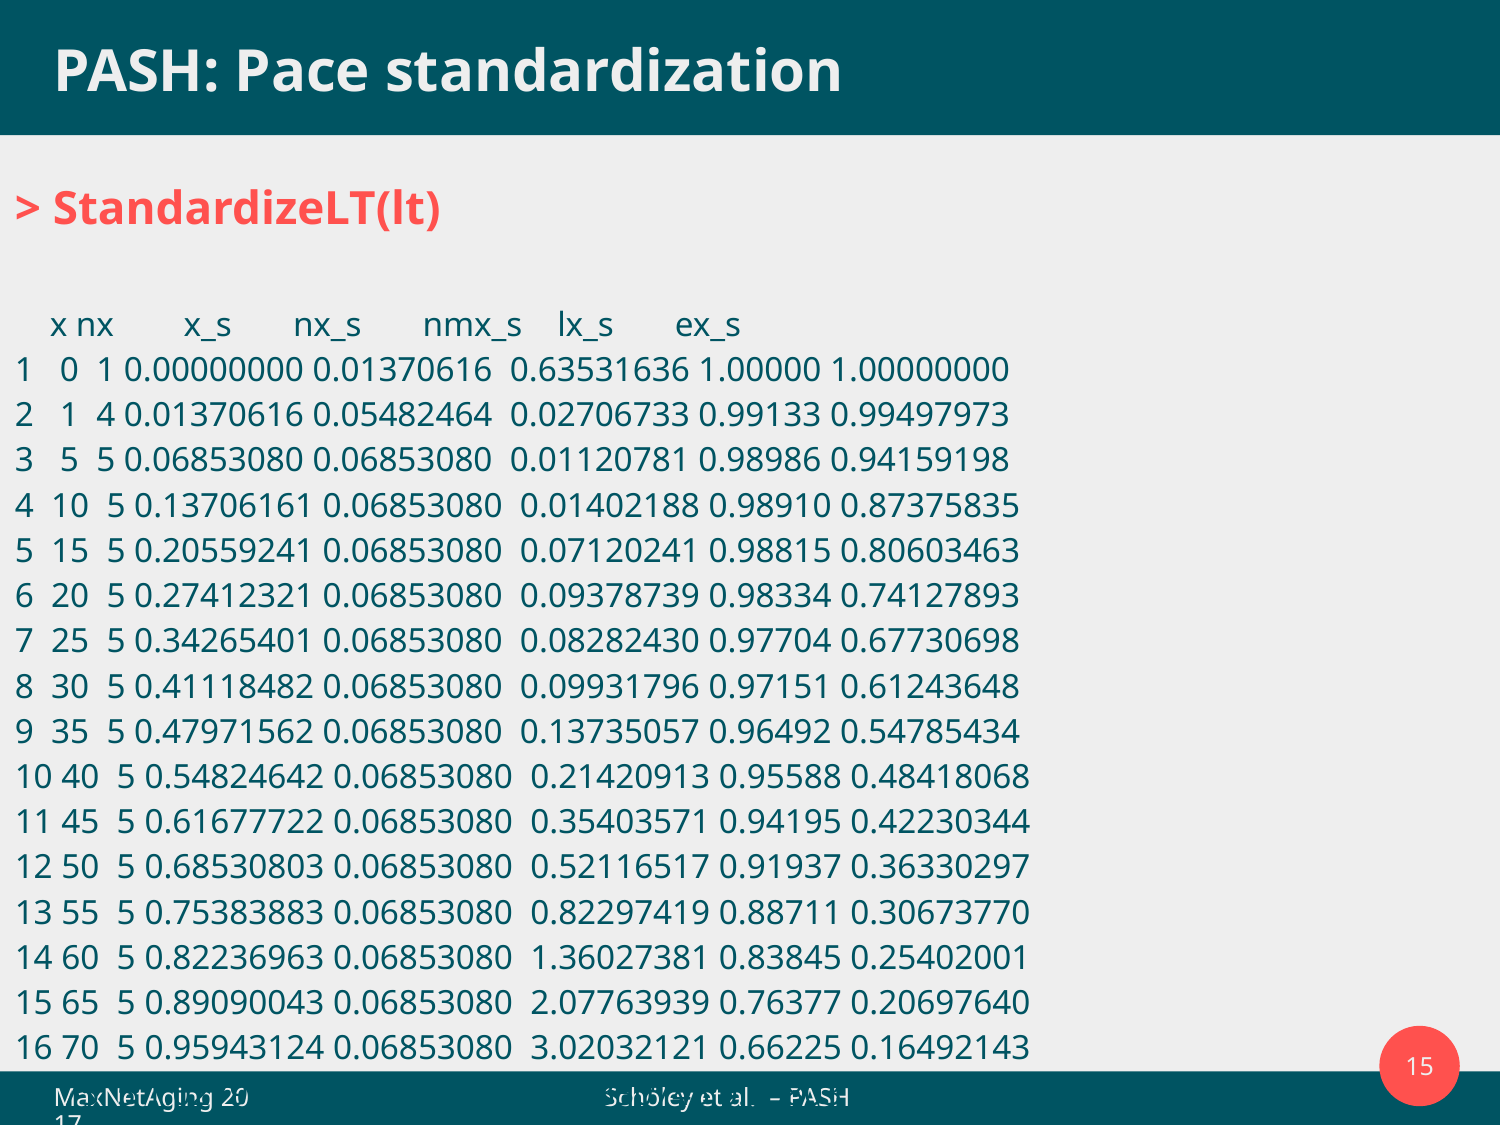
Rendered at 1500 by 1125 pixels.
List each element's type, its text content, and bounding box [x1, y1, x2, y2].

title PASH: Pace standardization [53, 0, 1447, 141]
text_box > StandardizeLT(lt) x nx x_s nx_s nmx_s lx_s ex_s 1 0 1 0.00000000 0.01370616 0.63531636 1.00000 1.00000000 2 1 4 0.01370616 0.05482464 0.02706733 0.99133 0.99497973 3 5 5 0.06853080 0.06853080 0.01120781 0.98986 0.94159198 4 10 5 0.13706161 0.06853080 0.01402188 0.98910 0.87375835 5 15 5 0.20559241 0.06853080 0.07120241 0.98815 0.80603463 6 20 5 0.27412321 0.06853080 0.09378739 0.98334 0.74127893 7 25 5 0.34265401 0.06853080 0.08282430 0.97704 0.67730698 8 30 5 0.41118482 0.06853080 0.09931796 0.97151 0.61243648 9 35 5 0.47971562 0.06853080 0.13735057 0.96492 0.54785434 10 40 5 0.54824642 0.06853080 0.21420913 0.95588 0.48418068 11 45 5 0.61677722 0.06853080 0.35403571 0.94195 0.42230344 12 50 5 0.68530803 0.06853080 0.52116517 0.91937 0.36330297 13 55 5 0.75383883 0.06853080 0.82297419 0.88711 0.30673770 14 60 5 0.82236963 0.06853080 1.36027381 0.83845 0.25402001 15 65 5 0.89090043 0.06853080 2.07763939 0.76377 0.20697640 16 70 5 0.95943124 0.06853080 3.02032121 0.66225 0.16492143 17 75 5 1.02796204 0.06853080 5.23330745 0.53803 0.12655641 18 80 5 1.09649284 0.06853080 8.12467413 0.37441 0.09835747 19 85 NA 1.16502365 NA 12.61350119 0.21134 0.07928013 [0, 168, 1500, 1125]
